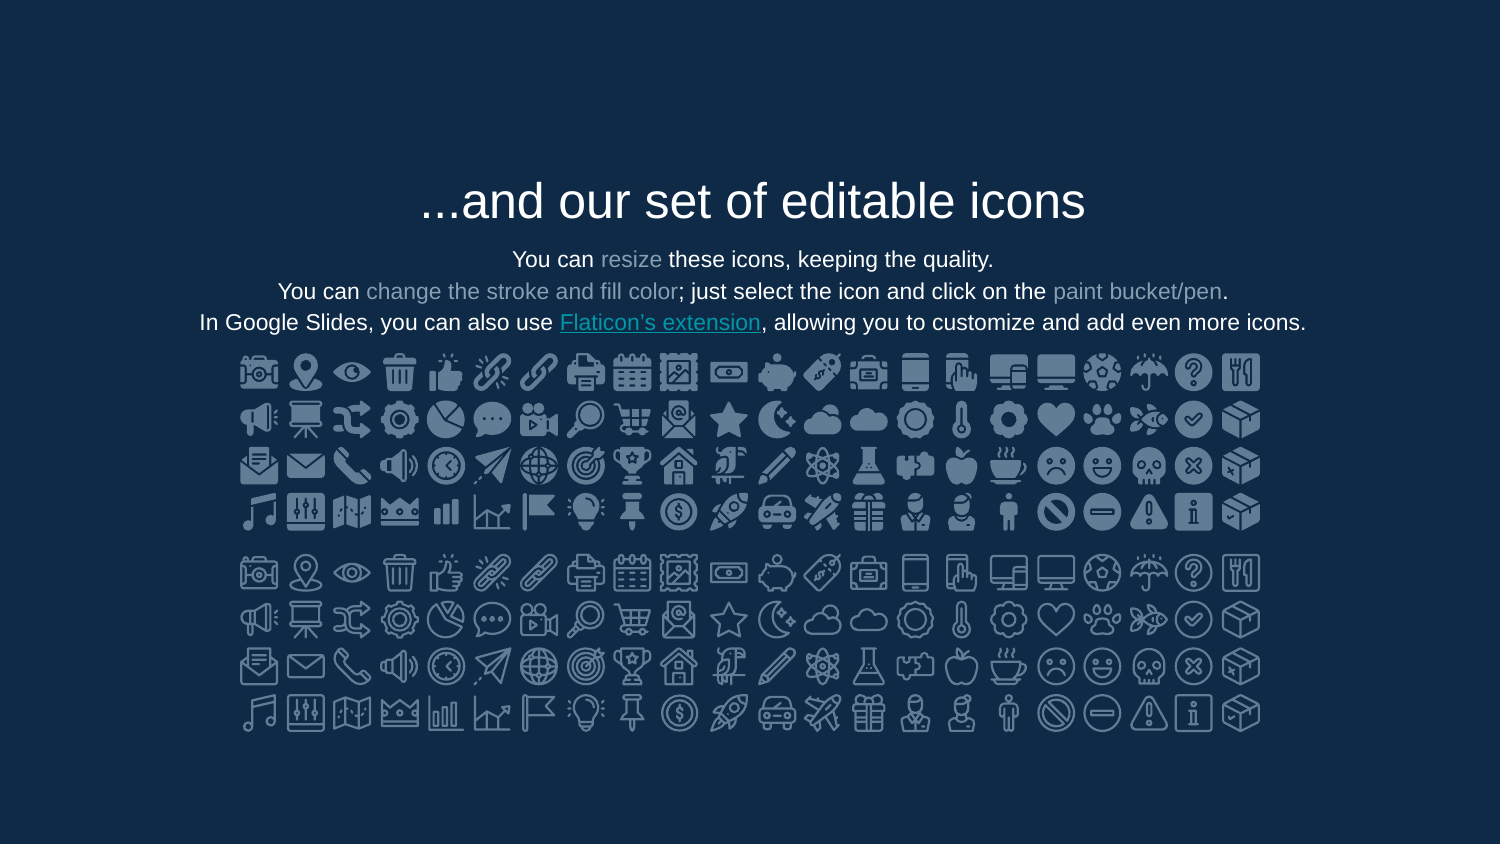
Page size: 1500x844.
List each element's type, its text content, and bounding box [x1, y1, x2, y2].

text_box [567, 553, 606, 592]
text_box [520, 466, 538, 485]
text_box [1222, 553, 1261, 592]
text_box [1037, 354, 1076, 377]
text_box [613, 446, 652, 474]
text_box [854, 511, 866, 515]
text_box [243, 506, 254, 531]
text_box [495, 582, 500, 590]
text_box [475, 364, 483, 369]
text_box [1083, 446, 1122, 485]
text_box [613, 403, 630, 417]
text_box [872, 521, 884, 531]
text_box [1132, 647, 1166, 685]
text_box [1037, 402, 1076, 437]
text_box [622, 475, 643, 485]
text_box [286, 654, 325, 679]
text_box [1037, 446, 1076, 485]
text_box [900, 492, 931, 531]
text_box [1010, 446, 1016, 458]
text_box [737, 446, 747, 456]
text_box [286, 524, 325, 531]
text_box [762, 524, 772, 529]
text_box [758, 553, 797, 592]
text_box [1174, 446, 1213, 485]
text_box [286, 694, 325, 732]
text_box [712, 647, 746, 686]
text_box [520, 402, 558, 437]
text_box [429, 370, 436, 391]
text_box [1037, 647, 1076, 686]
text_box [619, 418, 649, 436]
text_box [1221, 600, 1260, 639]
text_box [1130, 357, 1169, 391]
text_box [578, 521, 594, 531]
text_box [852, 501, 866, 509]
text_box [473, 676, 482, 686]
text_box [850, 361, 888, 390]
text_box [475, 647, 512, 685]
text_box [758, 494, 797, 523]
text_box [409, 655, 419, 677]
text_box [872, 501, 886, 509]
text_box [785, 416, 796, 428]
text_box [441, 706, 449, 727]
text_box [333, 495, 345, 529]
text_box [333, 362, 371, 383]
text_box [758, 600, 790, 639]
text_box [620, 501, 645, 520]
text_box [902, 553, 929, 592]
text_box [473, 695, 511, 731]
text_box [1083, 492, 1122, 531]
text_box [854, 492, 884, 500]
text_box [852, 473, 885, 485]
text_box [785, 616, 797, 628]
text_box [1174, 353, 1213, 392]
text_box [578, 377, 594, 391]
text_box [426, 603, 463, 639]
text_box [475, 446, 512, 484]
text_box [710, 562, 748, 584]
text_box [1222, 647, 1260, 686]
text_box [1092, 403, 1102, 416]
text_box [1174, 694, 1213, 733]
text_box [1130, 695, 1169, 731]
text_box [473, 553, 512, 592]
text_box [440, 600, 465, 623]
text_box [473, 601, 512, 638]
text_box [333, 696, 372, 730]
text_box [946, 553, 978, 592]
text_box [803, 553, 842, 592]
text_box [772, 353, 782, 363]
text_box [520, 353, 558, 391]
text_box [997, 446, 1002, 458]
text_box [861, 354, 877, 360]
text_box [896, 600, 935, 639]
text_box [567, 353, 606, 385]
text_box [989, 600, 1028, 639]
text_box [1130, 403, 1168, 436]
text_box [659, 553, 698, 592]
text_box [289, 400, 323, 439]
text_box [1222, 694, 1260, 733]
text_box [1174, 647, 1213, 686]
text_box [251, 492, 276, 526]
text_box [613, 603, 652, 636]
text_box [854, 521, 866, 531]
text_box [473, 494, 511, 530]
text_box [641, 409, 651, 417]
text_box [380, 600, 419, 639]
text_box [240, 446, 279, 485]
text_box [659, 446, 698, 485]
text_box [428, 695, 465, 731]
text_box [286, 492, 325, 522]
text_box [1174, 492, 1213, 531]
text_box [710, 401, 748, 438]
text_box [522, 694, 556, 732]
text_box [1130, 558, 1169, 592]
text_box [629, 521, 636, 531]
text_box [659, 647, 698, 686]
text_box [380, 497, 419, 519]
text_box [1103, 403, 1113, 416]
text_box [531, 446, 558, 485]
text_box [1092, 603, 1102, 616]
text_box [520, 602, 559, 637]
text_box [674, 473, 684, 485]
text_box [380, 521, 419, 526]
text_box [662, 400, 696, 439]
text_box [1222, 353, 1260, 392]
text_box [1083, 613, 1093, 624]
text_box [990, 354, 1028, 377]
text_box [566, 400, 605, 439]
text_box [850, 555, 888, 590]
text_box [567, 492, 606, 520]
text_box [710, 492, 748, 531]
text_box [902, 384, 929, 392]
text_box [1174, 400, 1213, 439]
text_box [659, 353, 698, 392]
text_box [451, 499, 459, 525]
text_box [989, 554, 1028, 591]
text_box [333, 562, 371, 583]
text_box [1103, 603, 1113, 616]
text_box [946, 353, 969, 358]
text_box [1111, 613, 1122, 624]
text_box [432, 710, 440, 727]
text_box [1083, 353, 1122, 392]
text_box [333, 600, 371, 639]
text_box [289, 600, 323, 639]
text_box [1130, 494, 1168, 530]
text_box [566, 647, 605, 686]
text_box [952, 600, 972, 639]
text_box [622, 492, 643, 500]
text_box [989, 400, 1028, 439]
text_box [380, 649, 407, 683]
text_box [450, 701, 458, 727]
text_box [1004, 647, 1009, 659]
text_box [346, 495, 358, 529]
text_box [613, 368, 652, 392]
text_box [240, 602, 272, 637]
text_box [1130, 603, 1168, 636]
text_box [758, 446, 797, 485]
text_box [240, 355, 279, 389]
text_box [849, 608, 888, 632]
text_box [944, 647, 979, 686]
text_box [758, 400, 791, 439]
text_box [990, 480, 1022, 485]
text_box [1011, 647, 1016, 659]
text_box [947, 694, 976, 732]
text_box [240, 647, 279, 686]
text_box [902, 360, 929, 382]
text_box [1044, 385, 1069, 390]
text_box [661, 694, 699, 732]
text_box [380, 698, 419, 728]
text_box [1222, 400, 1260, 439]
text_box [333, 446, 372, 485]
text_box [429, 560, 463, 592]
text_box [758, 695, 797, 731]
text_box [946, 359, 978, 391]
text_box [902, 353, 929, 358]
text_box [806, 446, 840, 485]
text_box [803, 604, 842, 635]
text_box [520, 553, 558, 592]
text_box [852, 647, 885, 686]
text_box [380, 400, 419, 439]
list You can resize these icons, keeping the quality. You can change the stroke and fill color; just select the icon and click on the paint bucket/pen. In Google Slides, you can also use Flaticon’s extension, allowing you to customize and add even more icons. [135, 264, 1371, 344]
text_box [409, 455, 418, 477]
text_box [1005, 492, 1013, 500]
text_box [473, 353, 512, 391]
text_box [1090, 617, 1115, 636]
text_box [566, 600, 605, 639]
text_box [711, 475, 745, 485]
text_box [632, 409, 639, 417]
text_box [359, 495, 371, 528]
text_box [383, 353, 417, 365]
text_box [806, 647, 840, 686]
text_box [333, 400, 371, 439]
text_box [757, 647, 797, 686]
text_box [1174, 600, 1213, 639]
text_box [522, 492, 527, 531]
text_box [1037, 602, 1076, 637]
text_box [803, 404, 842, 435]
text_box [849, 408, 888, 431]
text_box [243, 694, 276, 732]
text_box [438, 359, 463, 392]
text_box [1083, 647, 1122, 686]
text_box [710, 601, 748, 638]
text_box [427, 446, 466, 485]
text_box [1090, 417, 1115, 436]
text_box [443, 503, 450, 525]
text_box [286, 453, 325, 478]
text_box [434, 508, 441, 525]
text_box [710, 694, 748, 732]
text_box [289, 353, 323, 392]
text_box [240, 402, 272, 437]
text_box [519, 647, 558, 686]
text_box [1083, 413, 1093, 424]
text_box [1083, 553, 1122, 592]
text_box [567, 446, 605, 485]
text_box [945, 446, 978, 485]
text_box [1174, 553, 1213, 592]
text_box [998, 694, 1019, 732]
text_box [782, 524, 792, 529]
text_box [1037, 694, 1076, 732]
text_box [896, 651, 935, 681]
text_box [613, 647, 652, 686]
text_box [333, 647, 372, 686]
text_box [662, 600, 696, 639]
text_box [473, 401, 512, 438]
text_box [427, 647, 466, 686]
text_box [990, 378, 1011, 384]
text_box [426, 400, 465, 439]
text_box [952, 400, 972, 439]
text_box [619, 694, 645, 732]
text_box [520, 446, 538, 465]
text_box [1037, 378, 1076, 384]
text_box [529, 494, 555, 516]
text_box [1222, 492, 1260, 531]
text_box [858, 446, 880, 472]
text_box [710, 361, 748, 383]
text_box [1222, 446, 1260, 485]
text_box [990, 460, 1027, 478]
text_box [990, 660, 1027, 686]
text_box [1112, 413, 1122, 424]
text_box [383, 553, 417, 592]
text_box [613, 353, 652, 367]
text_box [758, 362, 797, 392]
title ...and our set of editable icons [175, 153, 1332, 233]
text_box [289, 553, 323, 592]
text_box [896, 451, 935, 481]
text_box [567, 694, 606, 732]
text_box [380, 449, 407, 483]
text_box [632, 419, 639, 426]
text_box [1037, 492, 1076, 531]
text_box [997, 647, 1003, 659]
text_box [852, 694, 886, 732]
text_box [660, 493, 698, 531]
text_box [240, 556, 279, 590]
text_box [900, 694, 931, 733]
text_box [803, 492, 842, 531]
text_box [803, 694, 842, 733]
text_box [1083, 694, 1122, 733]
text_box [495, 382, 500, 390]
text_box [896, 400, 935, 439]
text_box [872, 511, 883, 515]
text_box [484, 355, 489, 363]
text_box [1037, 554, 1076, 591]
text_box [385, 366, 414, 392]
text_box [1012, 372, 1026, 383]
text_box [948, 492, 976, 531]
text_box [613, 553, 652, 592]
text_box [1004, 446, 1009, 458]
text_box [996, 385, 1026, 390]
text_box [999, 501, 1018, 531]
text_box [715, 446, 736, 474]
text_box [803, 353, 842, 392]
text_box [1132, 447, 1166, 485]
